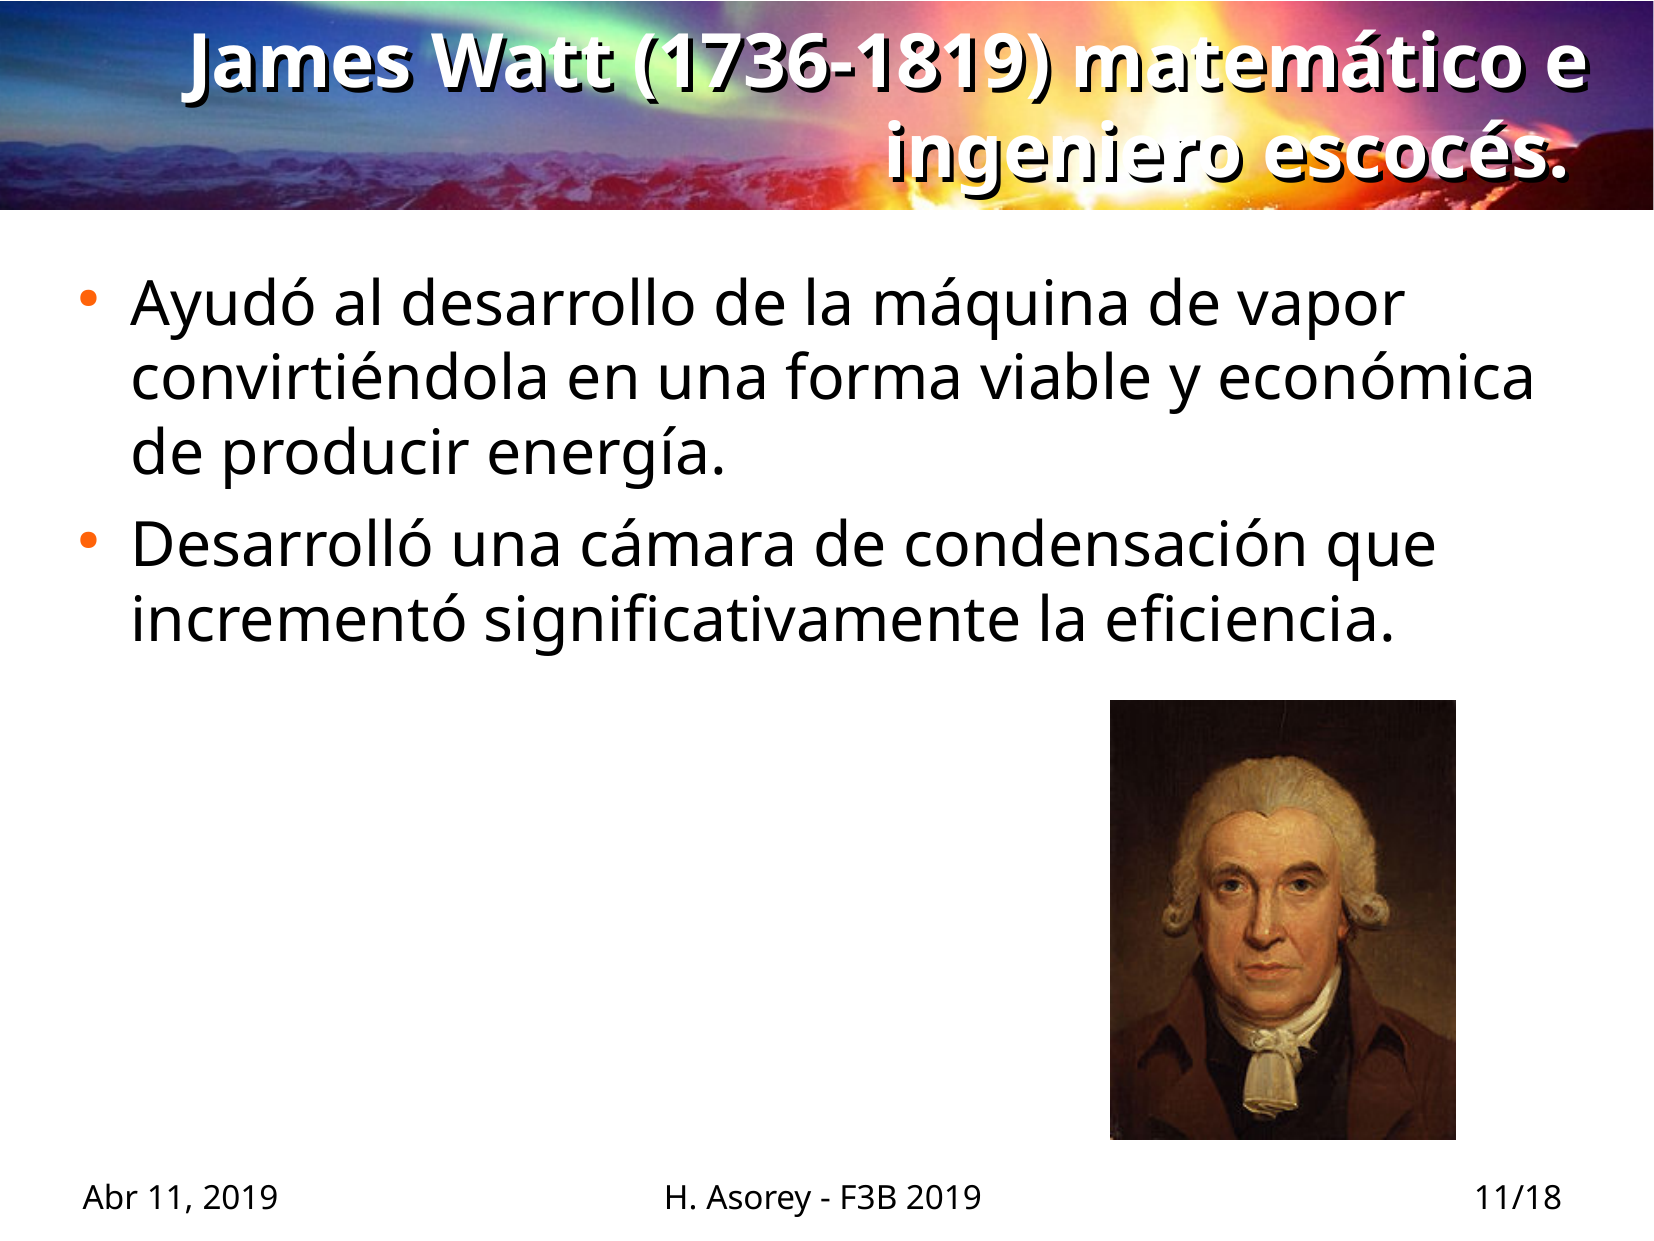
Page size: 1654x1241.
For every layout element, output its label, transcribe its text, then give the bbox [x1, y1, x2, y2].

list Ayudó al desarrollo de la máquina de vapor convirtiéndola en una forma viable y económica de producir energía. Desarrolló una cámara de condensación que incrementó significativamente la eficiencia. [45, 255, 1606, 1156]
picture [0, 1, 1654, 210]
picture [1110, 700, 1456, 1141]
title James Watt (1736-1819) matemático e ingeniero escocés. [45, 5, 1606, 201]
